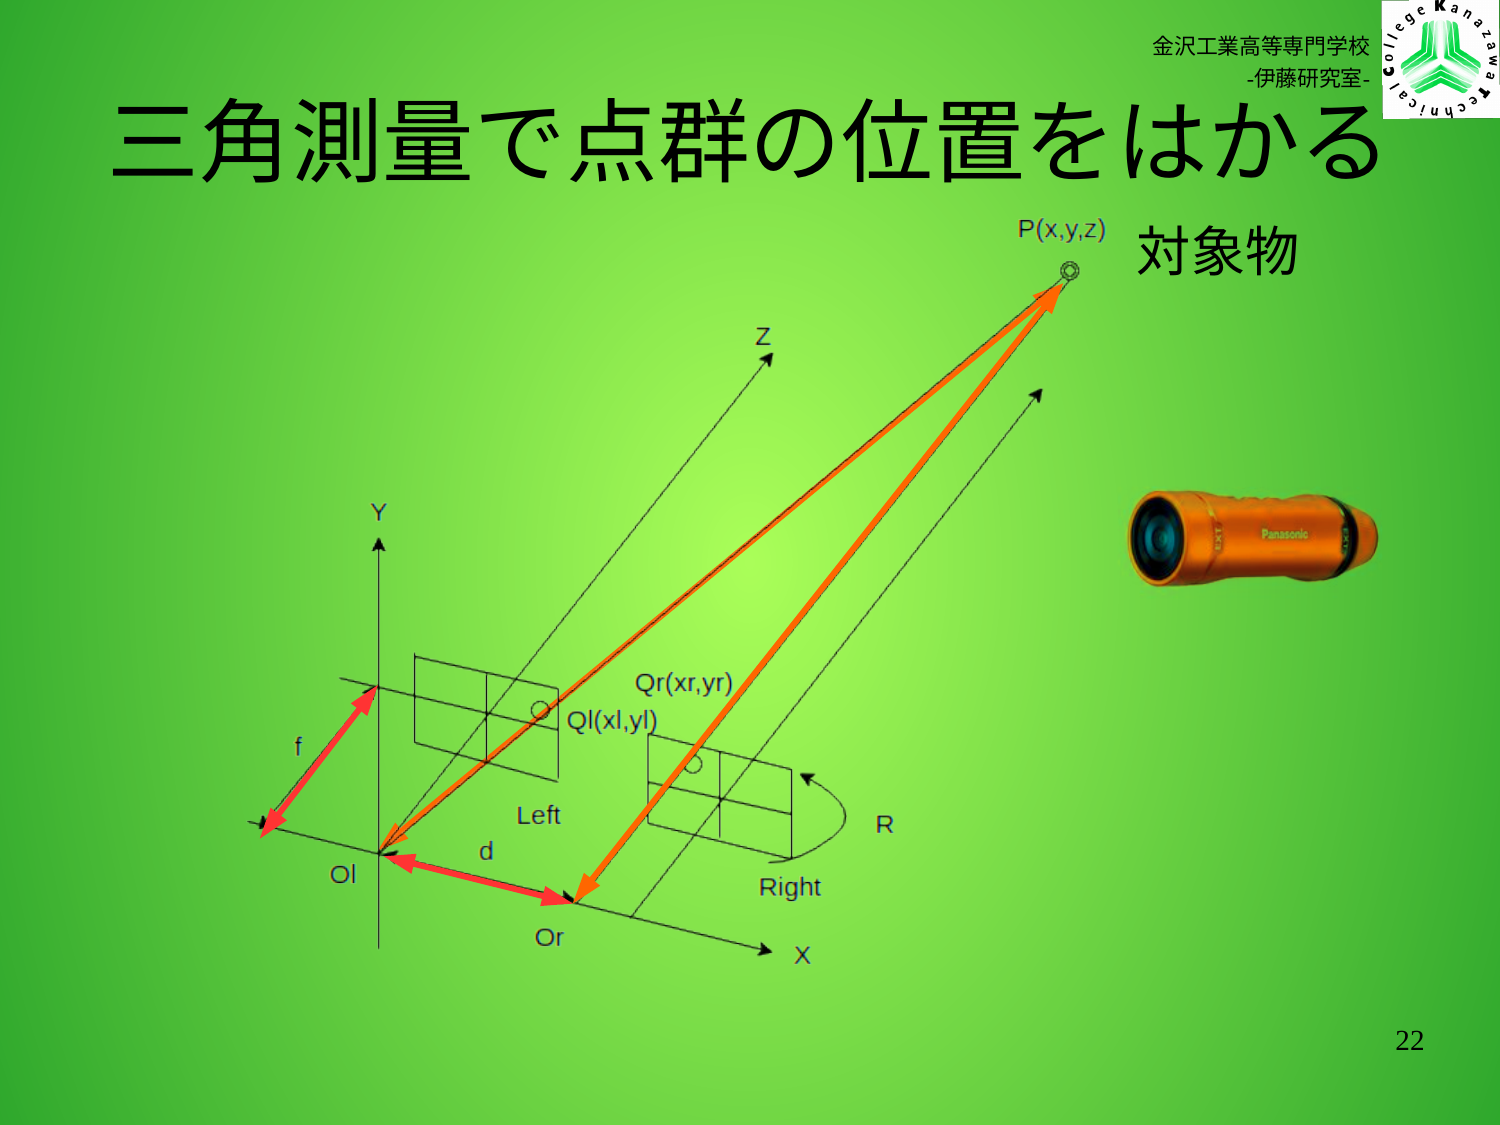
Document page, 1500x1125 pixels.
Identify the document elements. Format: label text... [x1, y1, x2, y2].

text_box 対象物 [1122, 200, 1335, 271]
picture [1382, 0, 1500, 118]
title 三角測量で点群の位置をはかる [75, 42, 1426, 229]
picture [231, 177, 1418, 1004]
